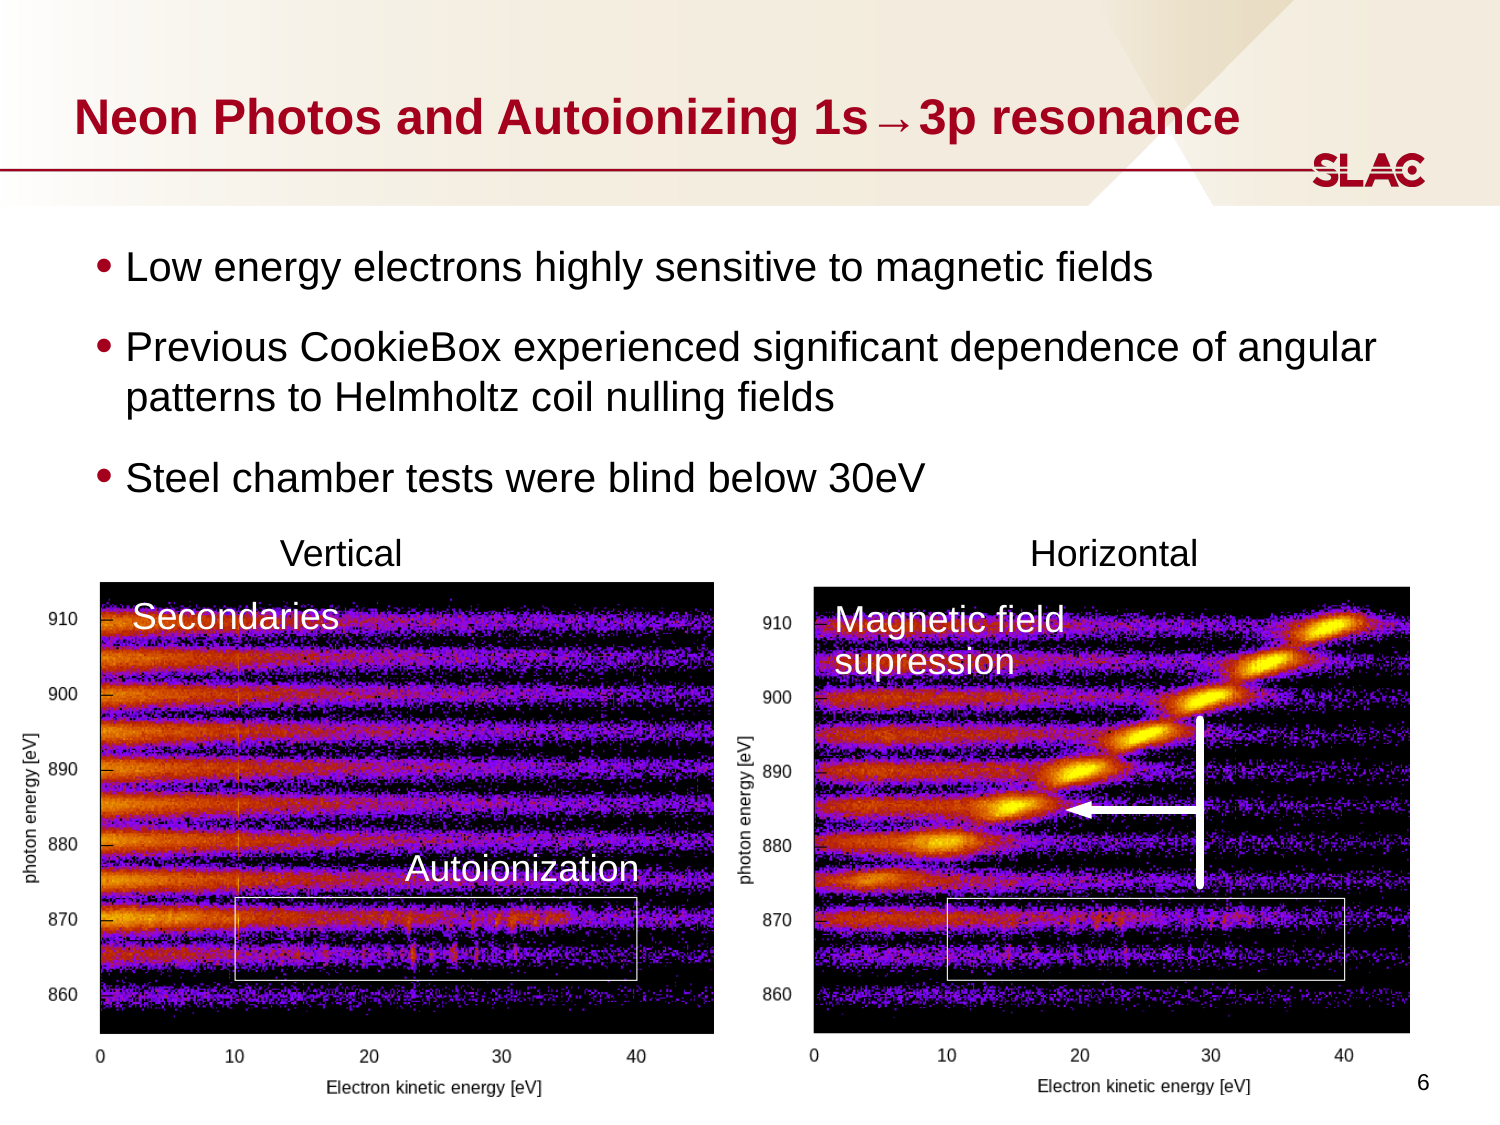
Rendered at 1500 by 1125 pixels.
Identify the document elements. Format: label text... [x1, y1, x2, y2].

text_box Secondaries [117, 588, 376, 646]
text_box Autoionization [390, 840, 655, 897]
list Low energy electrons highly sensitive to magnetic fields Previous CookieBox experienced significant dependence of angular patterns to Helmholtz coil nulling fields Steel chamber tests were blind below 30eV [48, 239, 1411, 571]
title Neon Photos and Autoionizing 1s→3p resonance [74, 21, 1404, 145]
slide_number 13 [1405, 1036, 1458, 1125]
picture [729, 581, 1411, 1095]
text_box Magnetic field supression [819, 591, 1081, 691]
picture [14, 566, 714, 1107]
text_box Vertical Horizontal [265, 525, 1214, 582]
picture [0, 0, 1500, 206]
